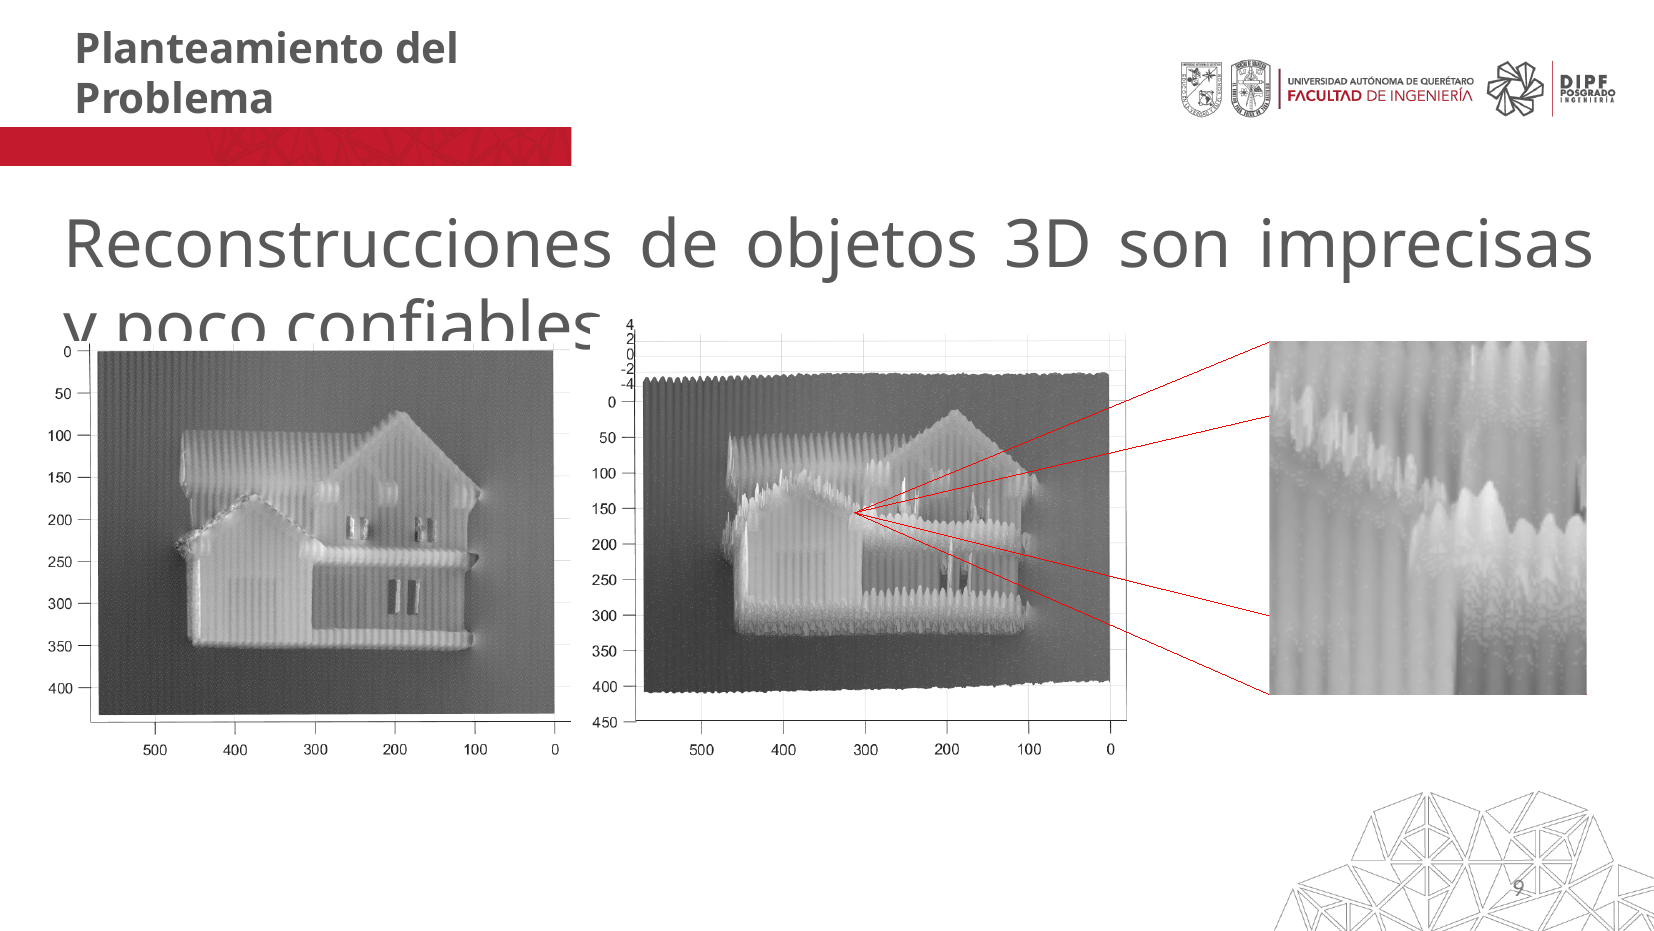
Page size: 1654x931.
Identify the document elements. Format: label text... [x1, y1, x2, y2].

picture [590, 317, 1128, 757]
picture [0, 127, 572, 166]
picture [1176, 54, 1620, 133]
picture [1269, 341, 1587, 695]
picture [46, 341, 572, 757]
text_box Planteamiento del Problema [54, 11, 572, 127]
text_box Reconstrucciones de objetos 3D son imprecisas y poco confiables. [48, 195, 1612, 332]
picture [1257, 781, 1654, 931]
